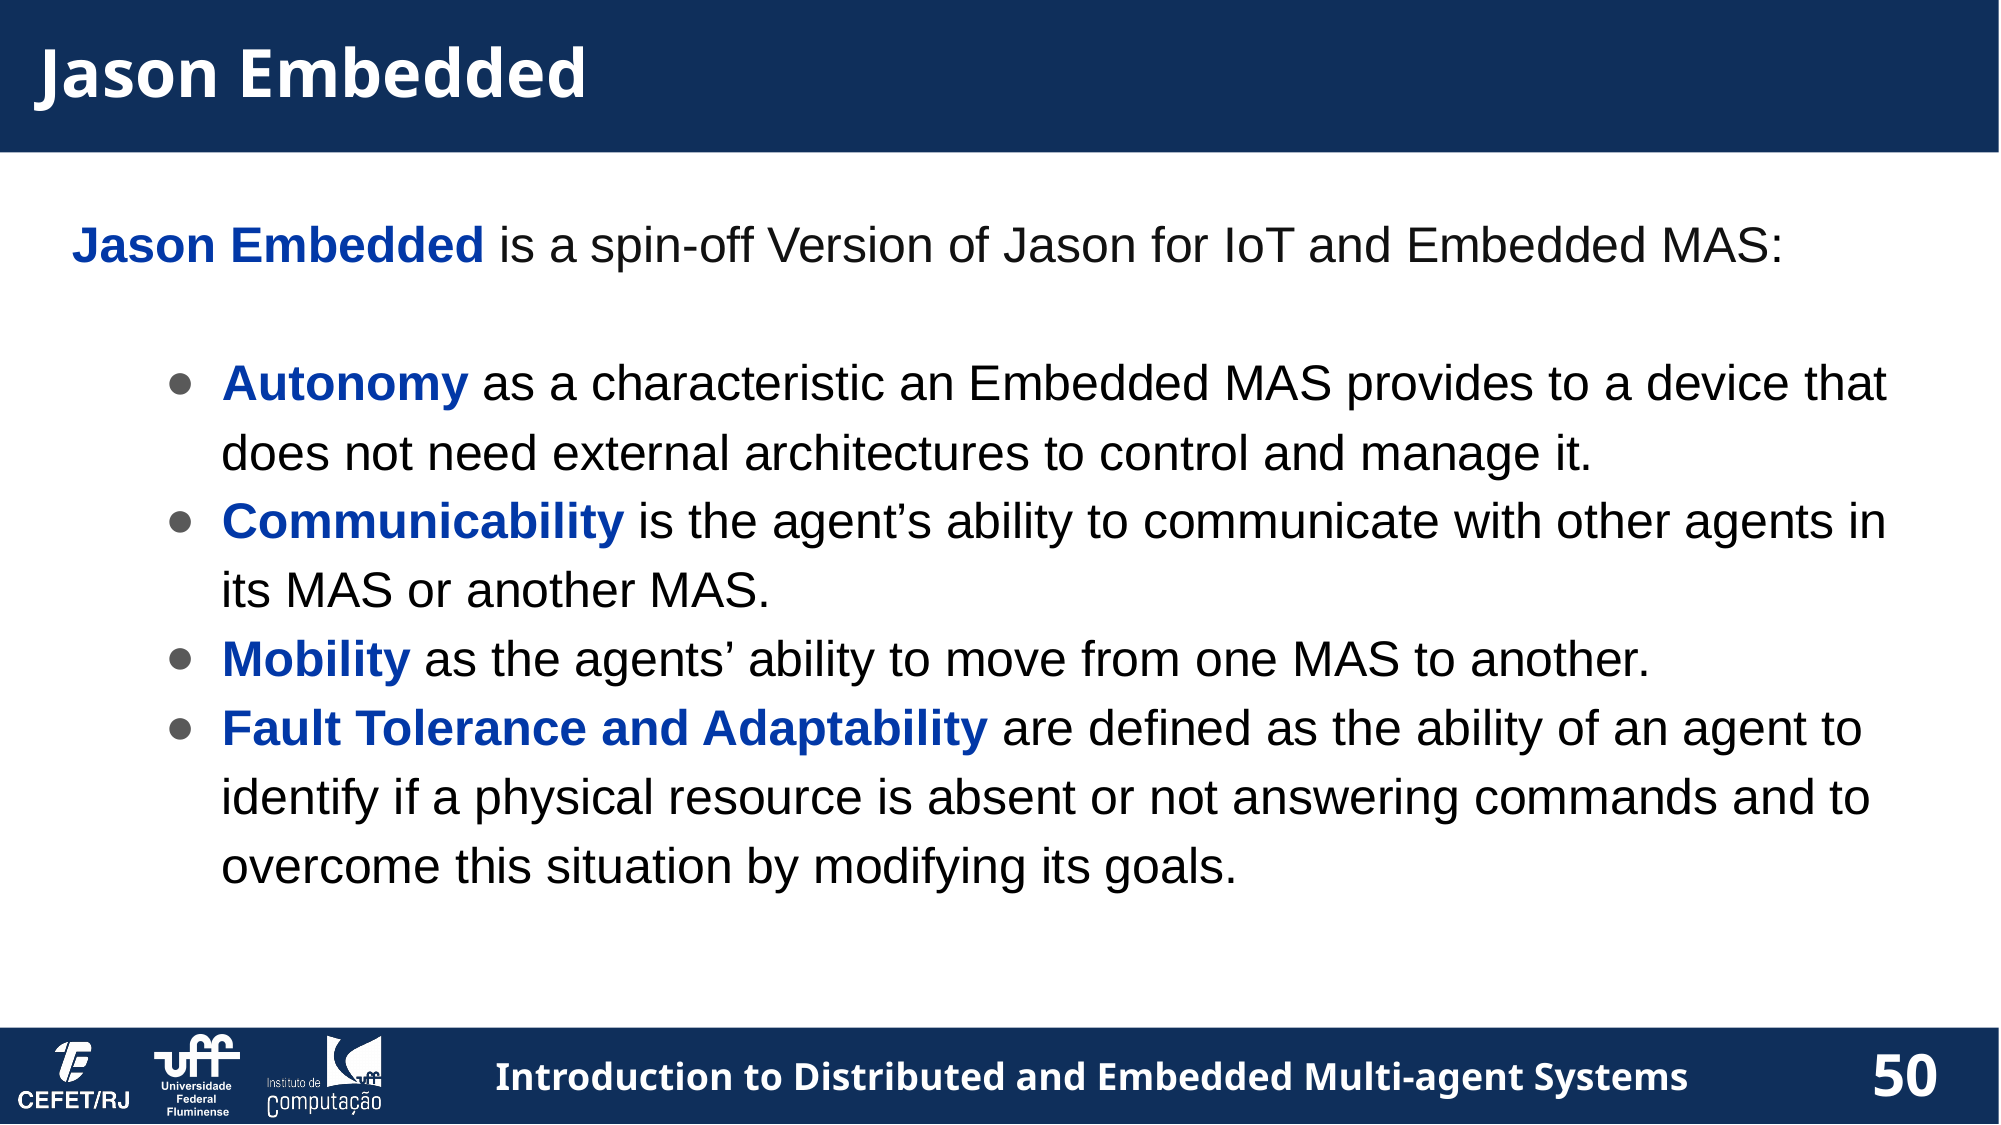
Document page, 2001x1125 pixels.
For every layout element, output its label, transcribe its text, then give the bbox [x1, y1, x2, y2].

text_box Jason Embedded is a spin-off Version of Jason for IoT and Embedded MAS: Autonomy as a characteristic an Embedded MAS provides to a device that does not need external architectures to control and manage it. Communicability is the agent’s ability to communicate with other agents in its MAS or another MAS. Mobility as the agents’ ability to move from one MAS to another. Fault Tolerance and Adaptability are defined as the ability of an agent to identify if a physical resource is absent or not answering commands and to overcome this situation by modifying its goals. [57, 188, 1967, 1016]
text_box Jason Embedded [25, 23, 1999, 119]
picture [153, 1033, 241, 1121]
picture [265, 1033, 383, 1118]
picture [18, 1021, 129, 1125]
